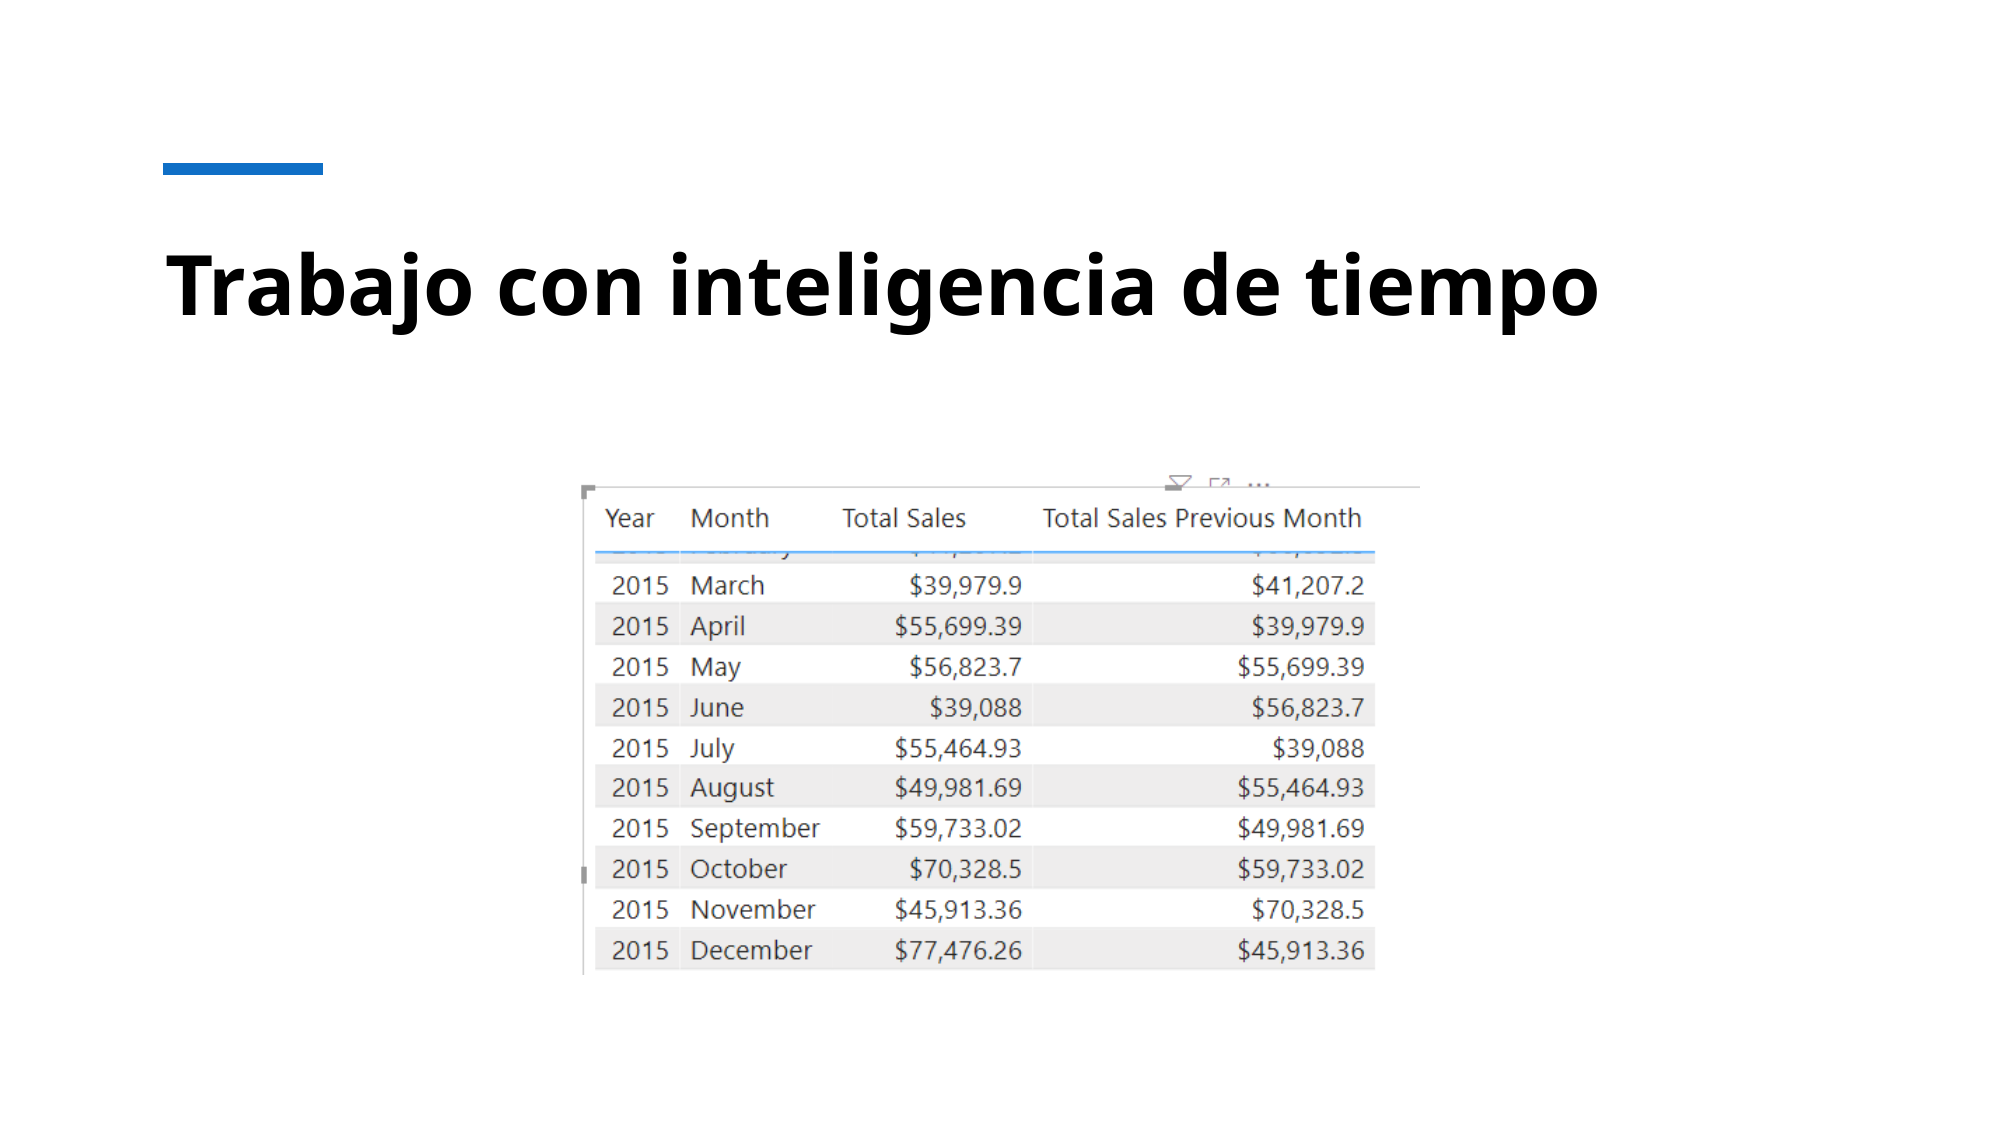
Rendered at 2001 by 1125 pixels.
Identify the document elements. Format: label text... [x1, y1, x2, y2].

title Trabajo con inteligencia de tiempo [150, 224, 1851, 441]
picture [580, 467, 1420, 975]
